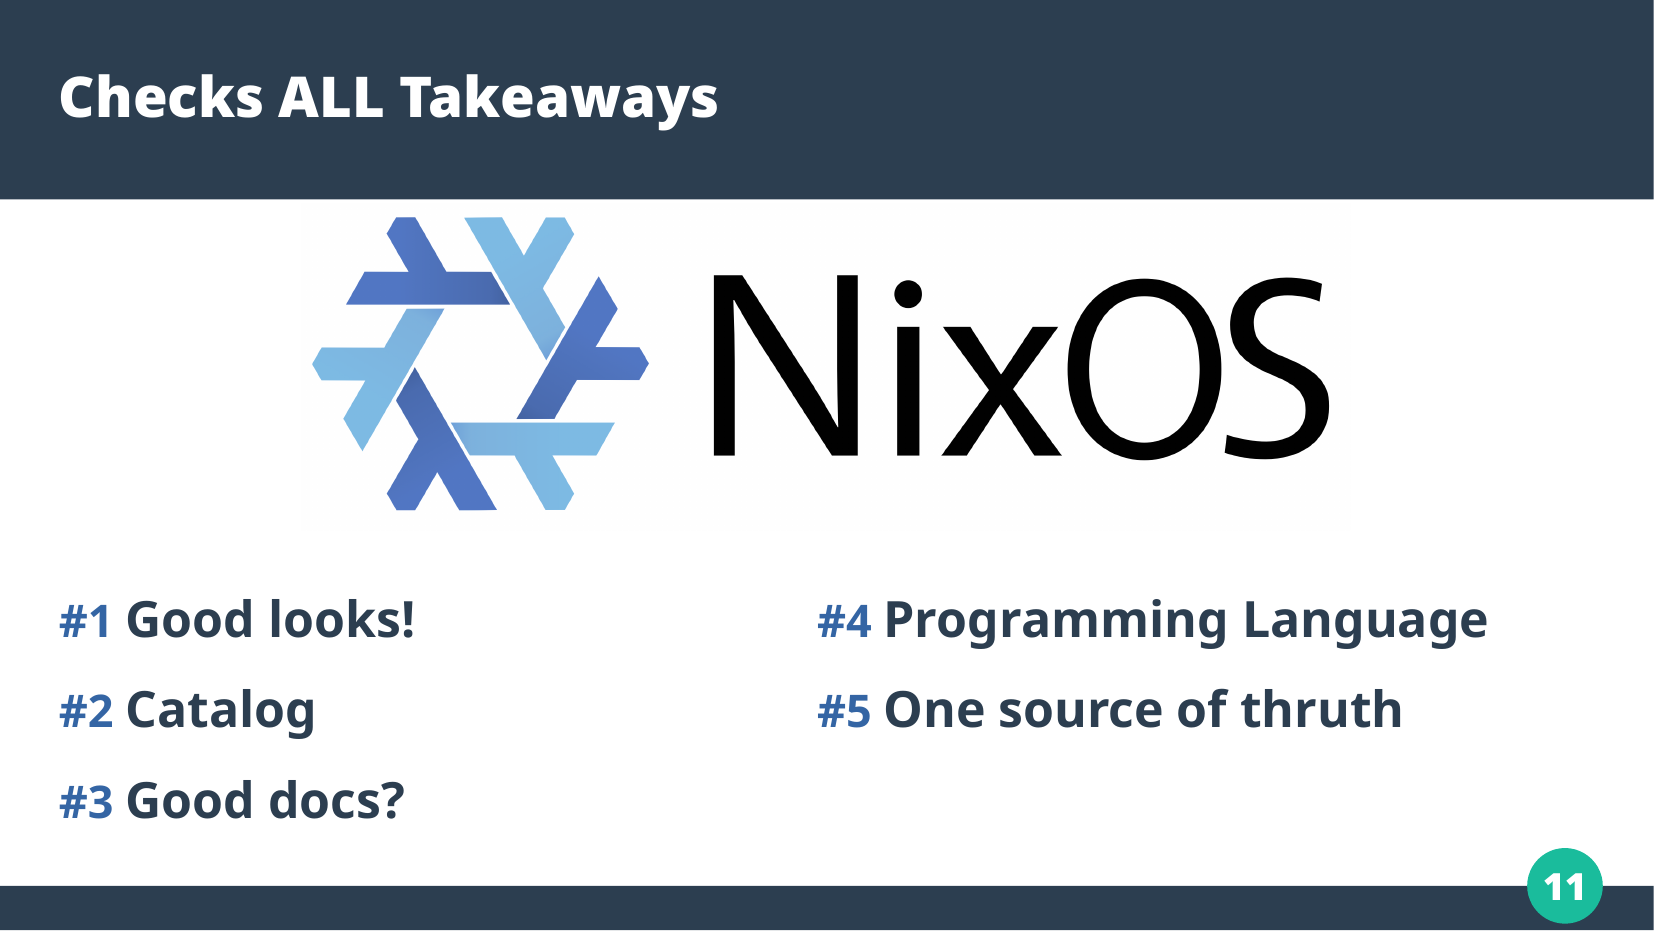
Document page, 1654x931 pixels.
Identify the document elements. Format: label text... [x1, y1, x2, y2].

title Checks ALL Takeaways [59, 37, 1595, 155]
list Good looks! Catalog Good docs? Programming Language One source of thruth [59, 584, 1576, 923]
picture [301, 203, 1351, 531]
